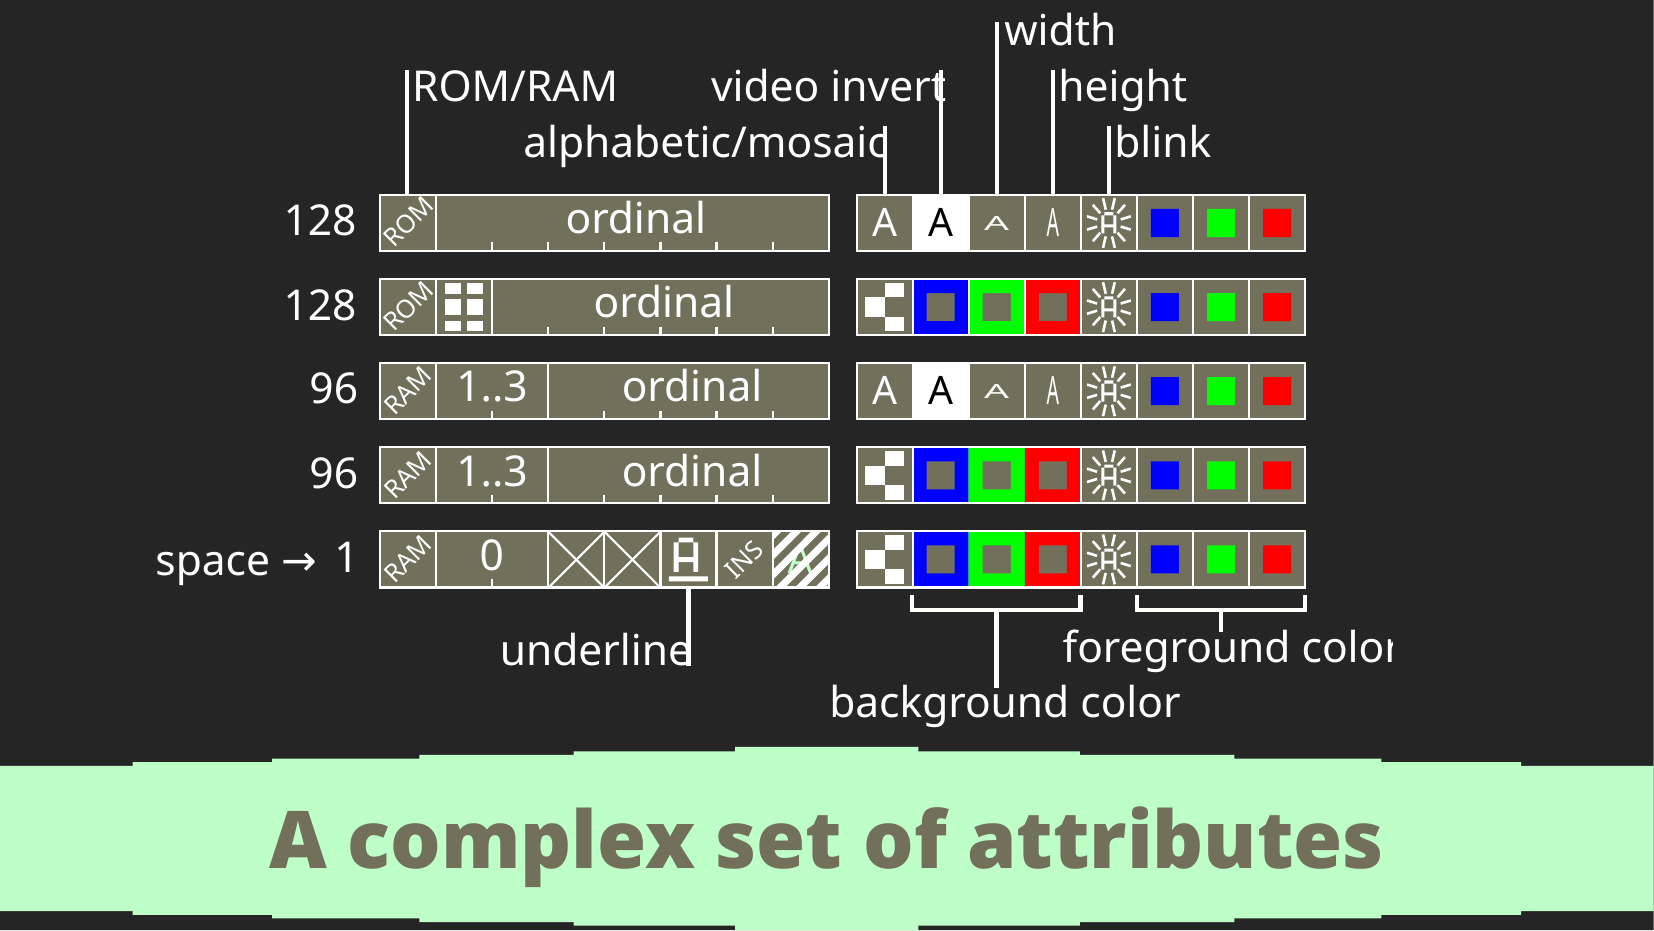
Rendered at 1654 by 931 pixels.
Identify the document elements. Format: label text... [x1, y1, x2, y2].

title A complex set of attributes [54, 783, 1600, 892]
picture [142, 0, 1393, 741]
